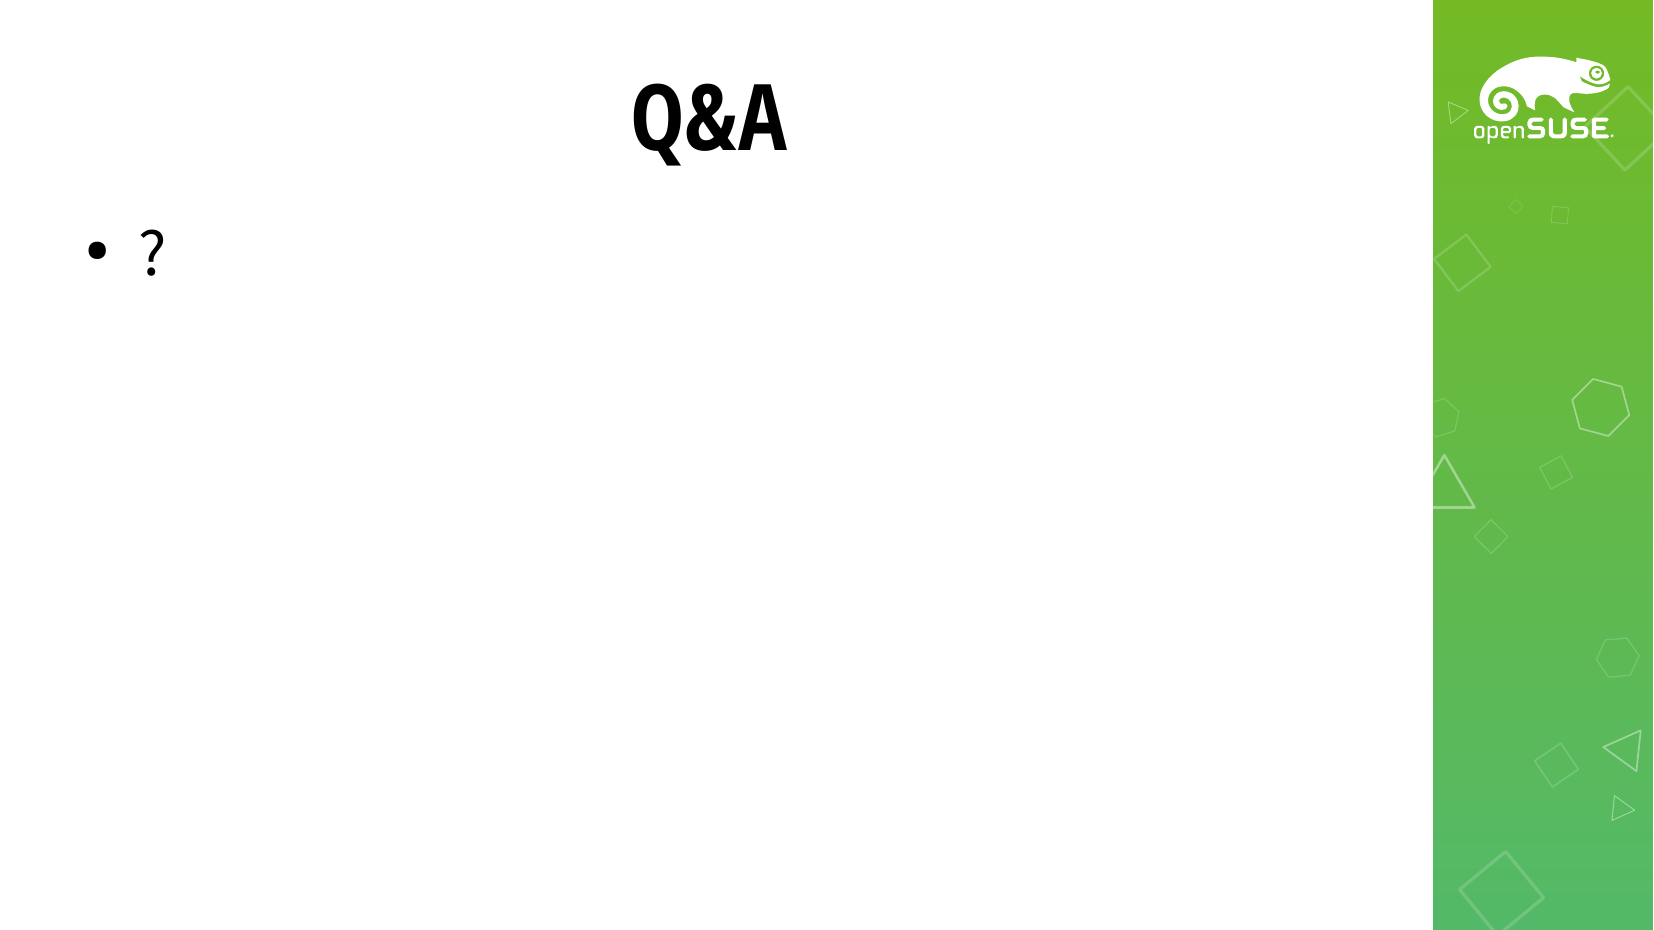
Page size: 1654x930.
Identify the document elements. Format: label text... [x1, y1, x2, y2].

list ? [67, 209, 1321, 750]
title Q&A [82, 37, 1336, 193]
